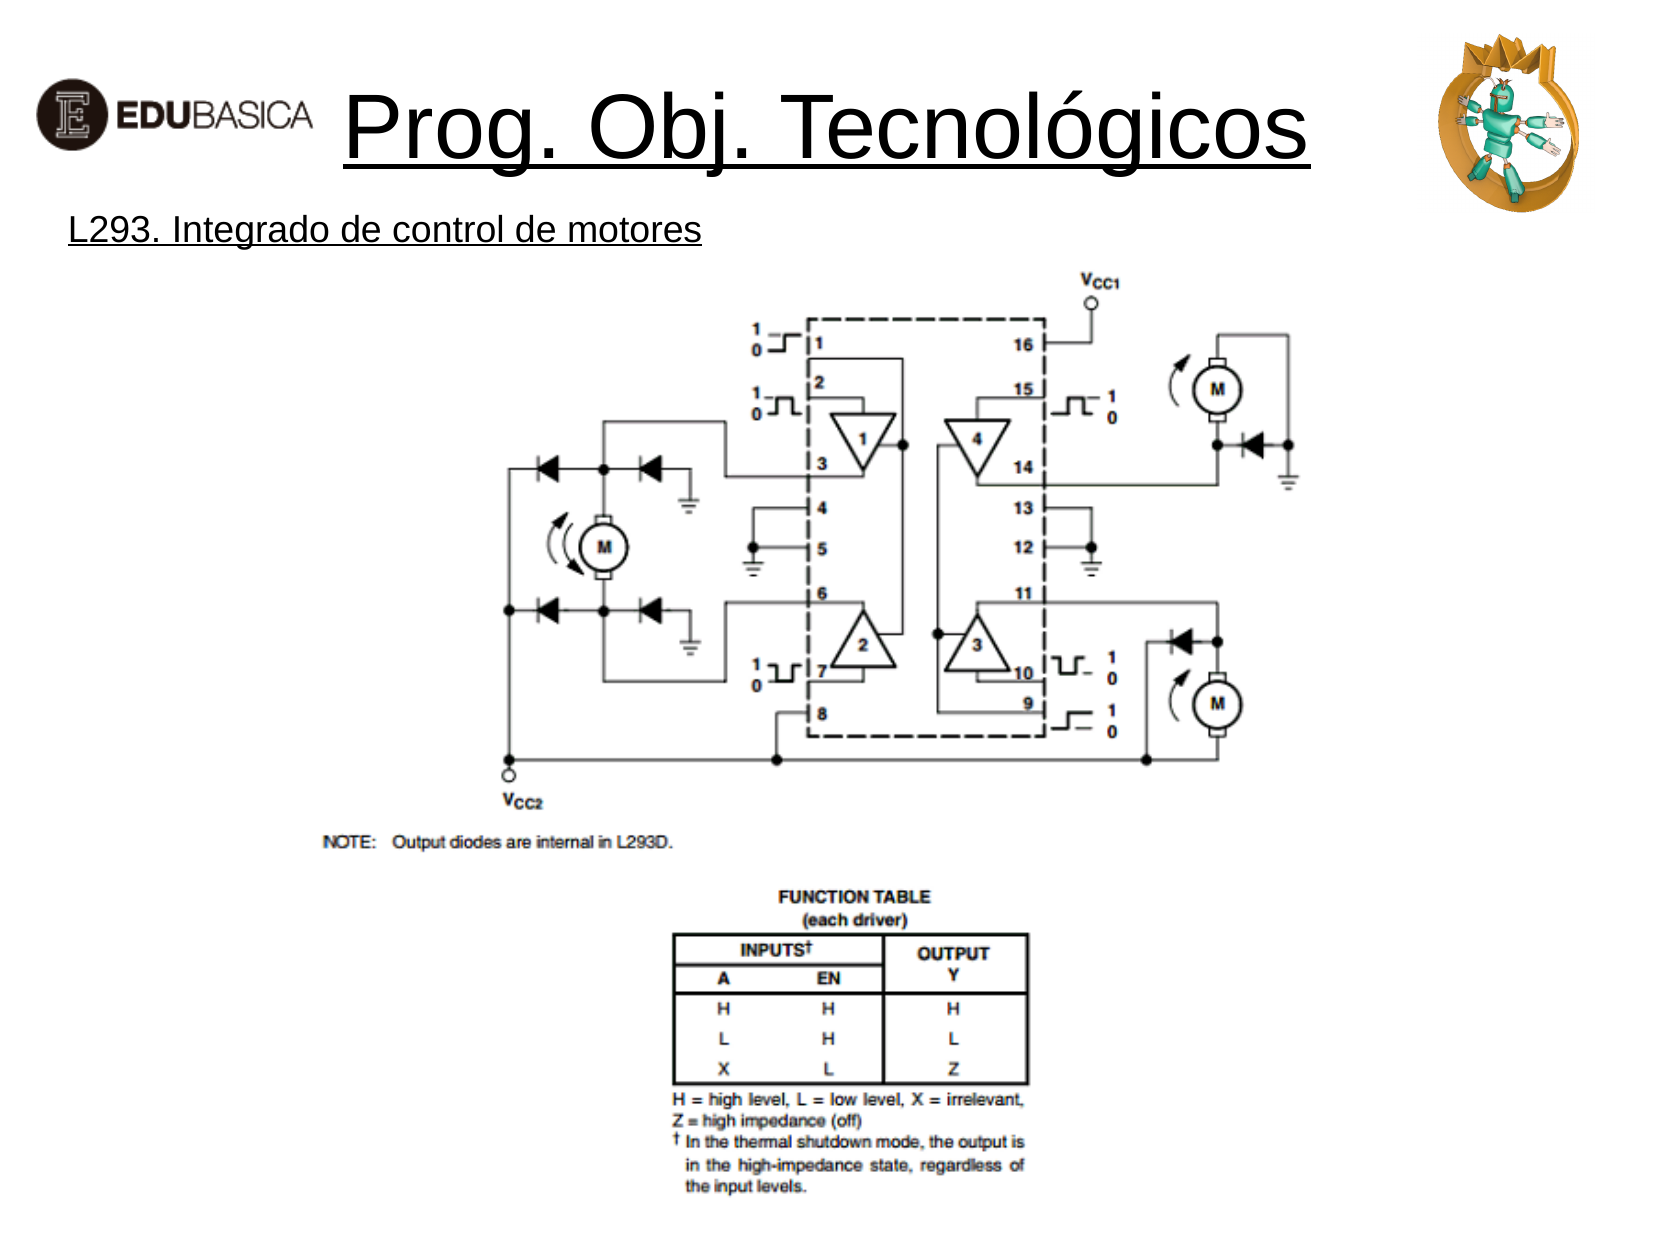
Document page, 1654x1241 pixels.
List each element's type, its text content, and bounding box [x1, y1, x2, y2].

picture [309, 259, 1319, 1205]
title Prog. Obj. Tecnológicos [82, 23, 1571, 231]
picture [1417, 33, 1595, 213]
text_box L293. Integrado de control de motores [53, 200, 718, 258]
picture [35, 77, 316, 154]
